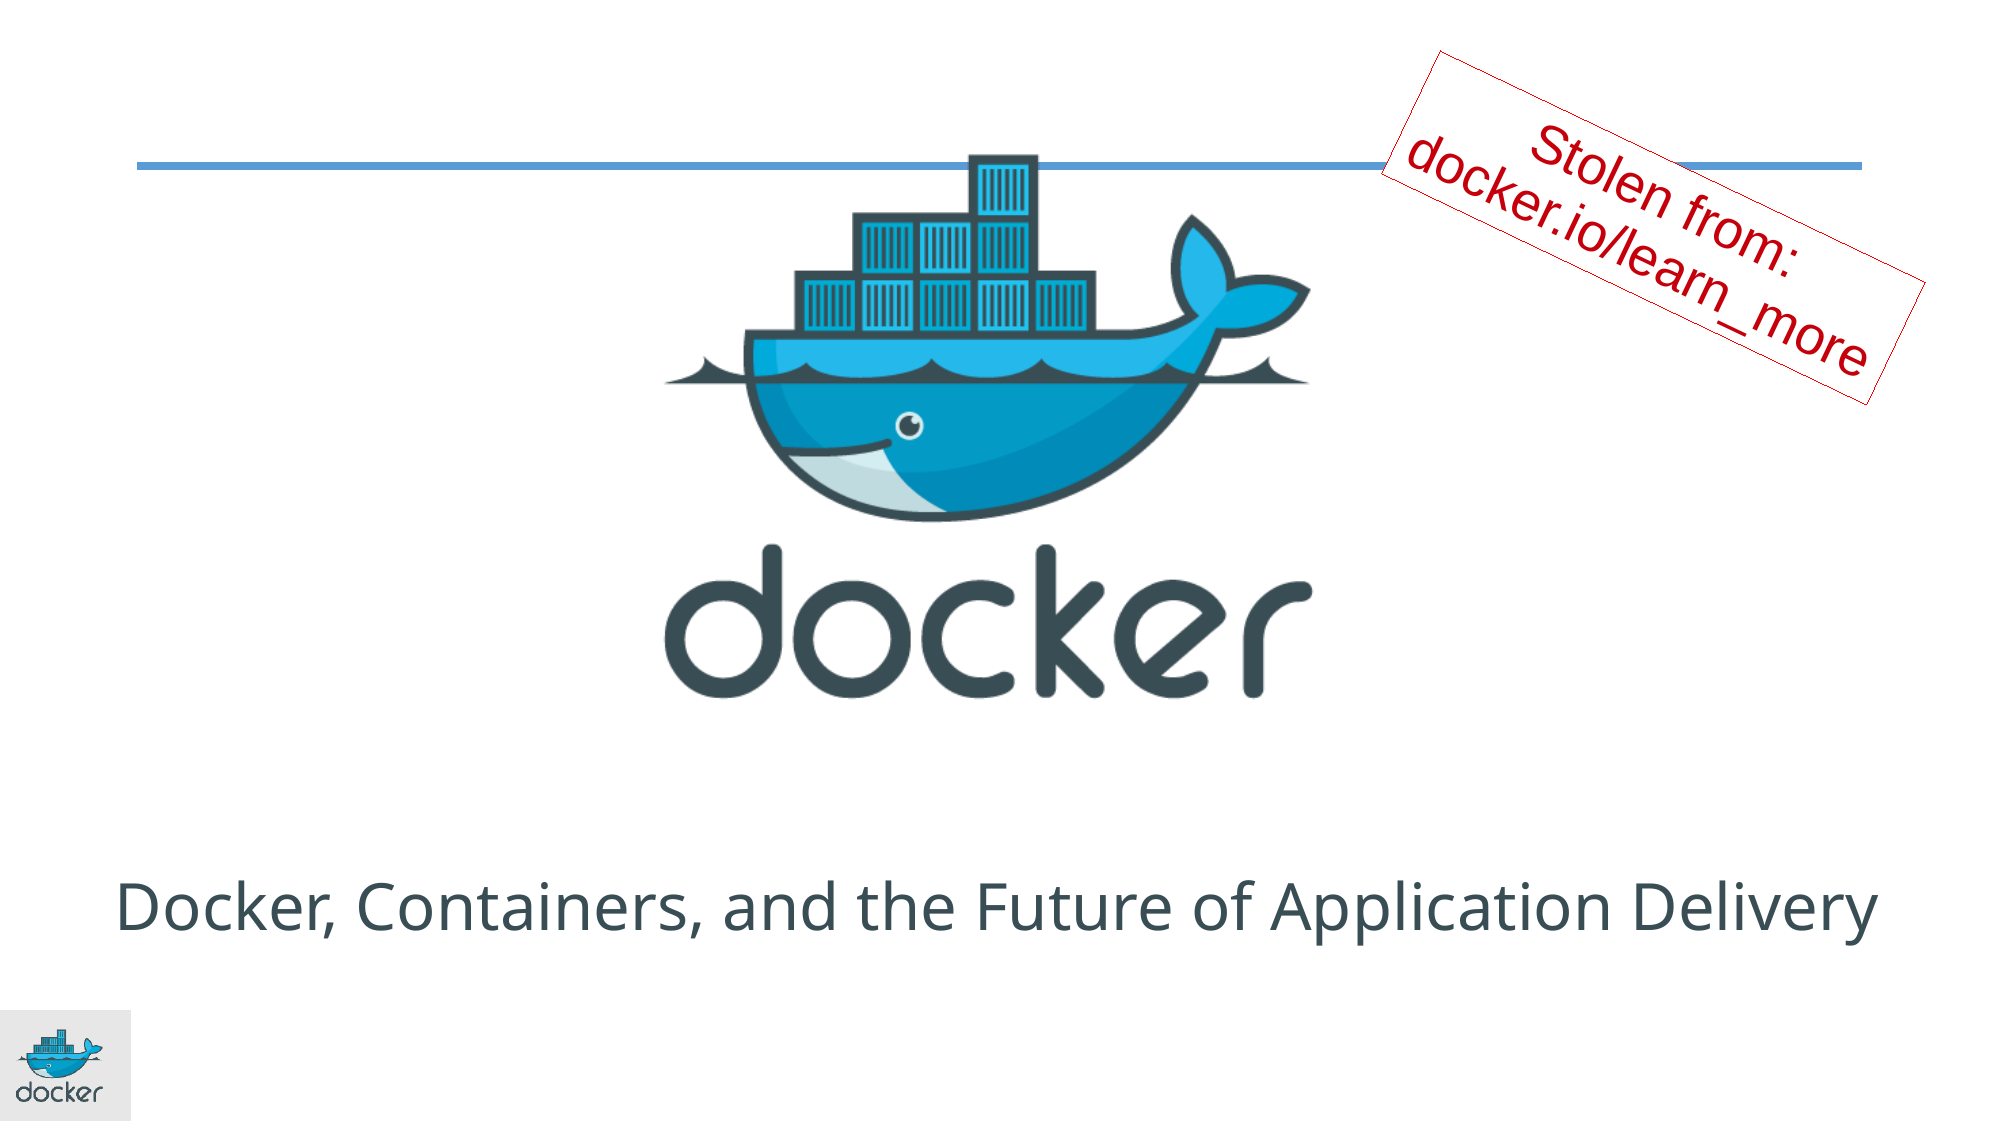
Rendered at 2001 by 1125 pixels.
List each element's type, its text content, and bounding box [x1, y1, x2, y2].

picture [451, 12, 1525, 843]
text_box Stolen from: docker.io/learn_more [1381, 50, 1926, 405]
picture [0, 1039, 131, 1121]
title Docker, Containers, and the Future of Application Delivery [0, 705, 1996, 1039]
